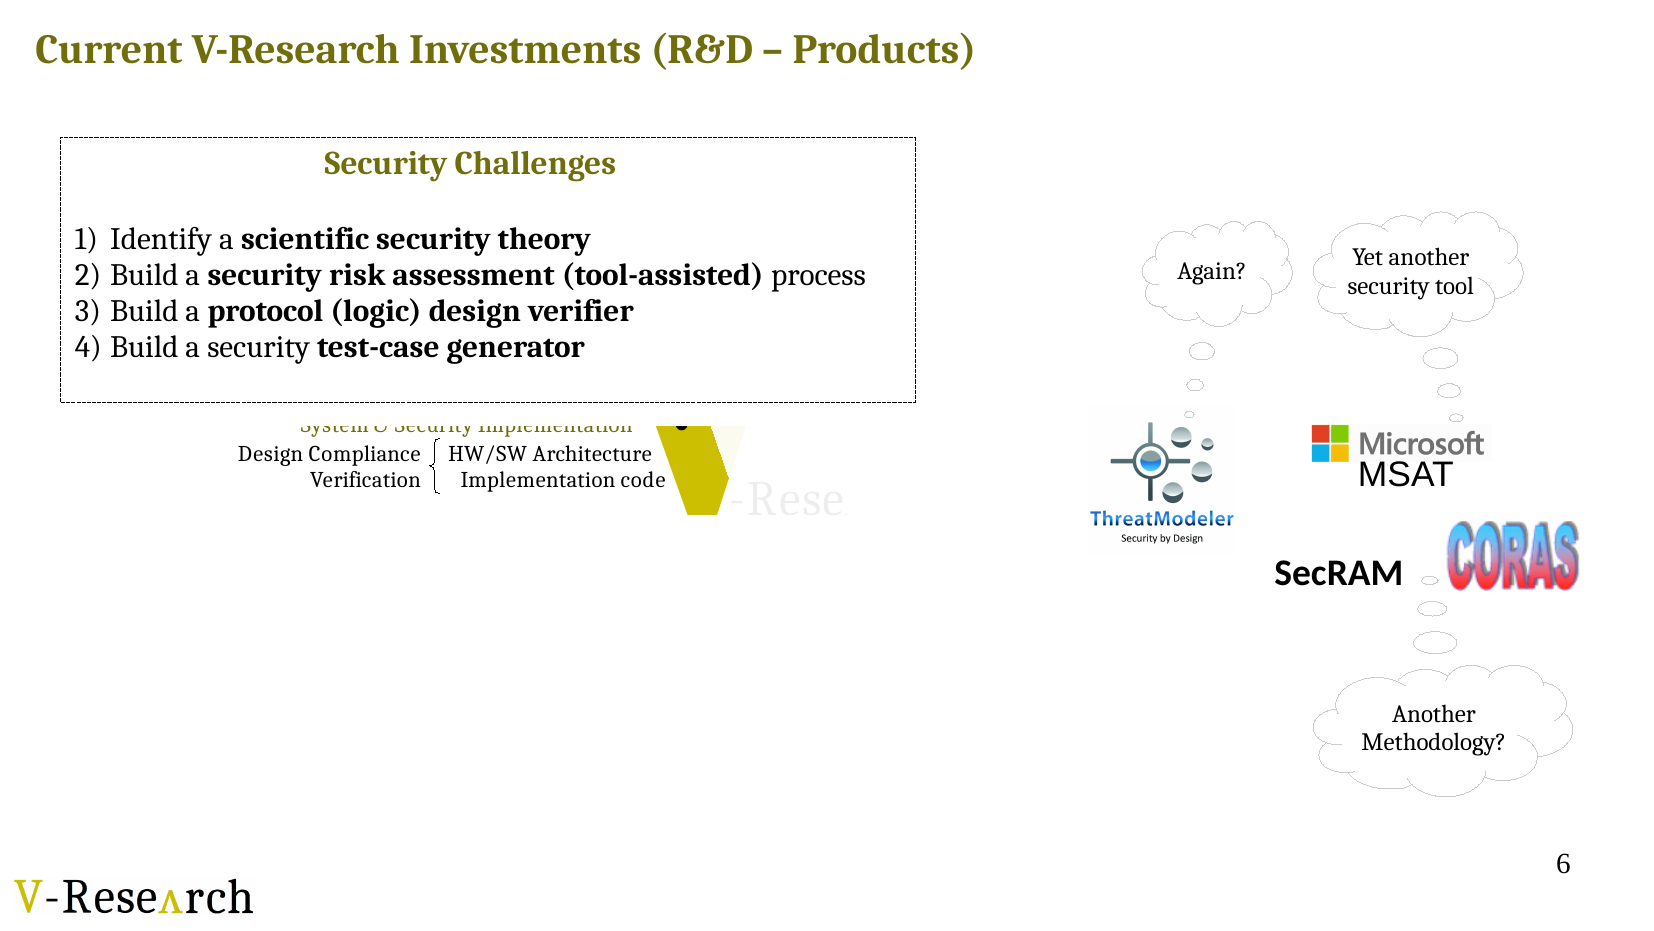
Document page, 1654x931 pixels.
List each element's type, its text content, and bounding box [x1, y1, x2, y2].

text_box Yet another security tool [1313, 211, 1524, 337]
picture [11, 876, 256, 916]
text_box Another Methodology? [1417, 601, 1447, 617]
text_box Another Methodology? [1313, 665, 1573, 797]
text_box Current V-Research Investments (R&D – Products) [20, 18, 1171, 91]
picture [1311, 424, 1492, 462]
text_box Yet another security tool [1422, 347, 1458, 369]
text_box SecRAM [1259, 549, 1419, 603]
text_box Again? [1189, 342, 1215, 360]
text_box Again? [1142, 221, 1293, 327]
text_box Again? [1186, 379, 1204, 391]
text_box Security Challenges Identify a scientific security theory Build a security risk assessment (tool-assisted) process Build a protocol (logic) design verifier Build a security test-case generator [60, 137, 916, 403]
picture [1088, 406, 1236, 554]
text_box Another Methodology? [1413, 631, 1457, 654]
text_box MSAT [1343, 446, 1480, 507]
picture [1435, 512, 1591, 599]
picture [95, 426, 847, 850]
